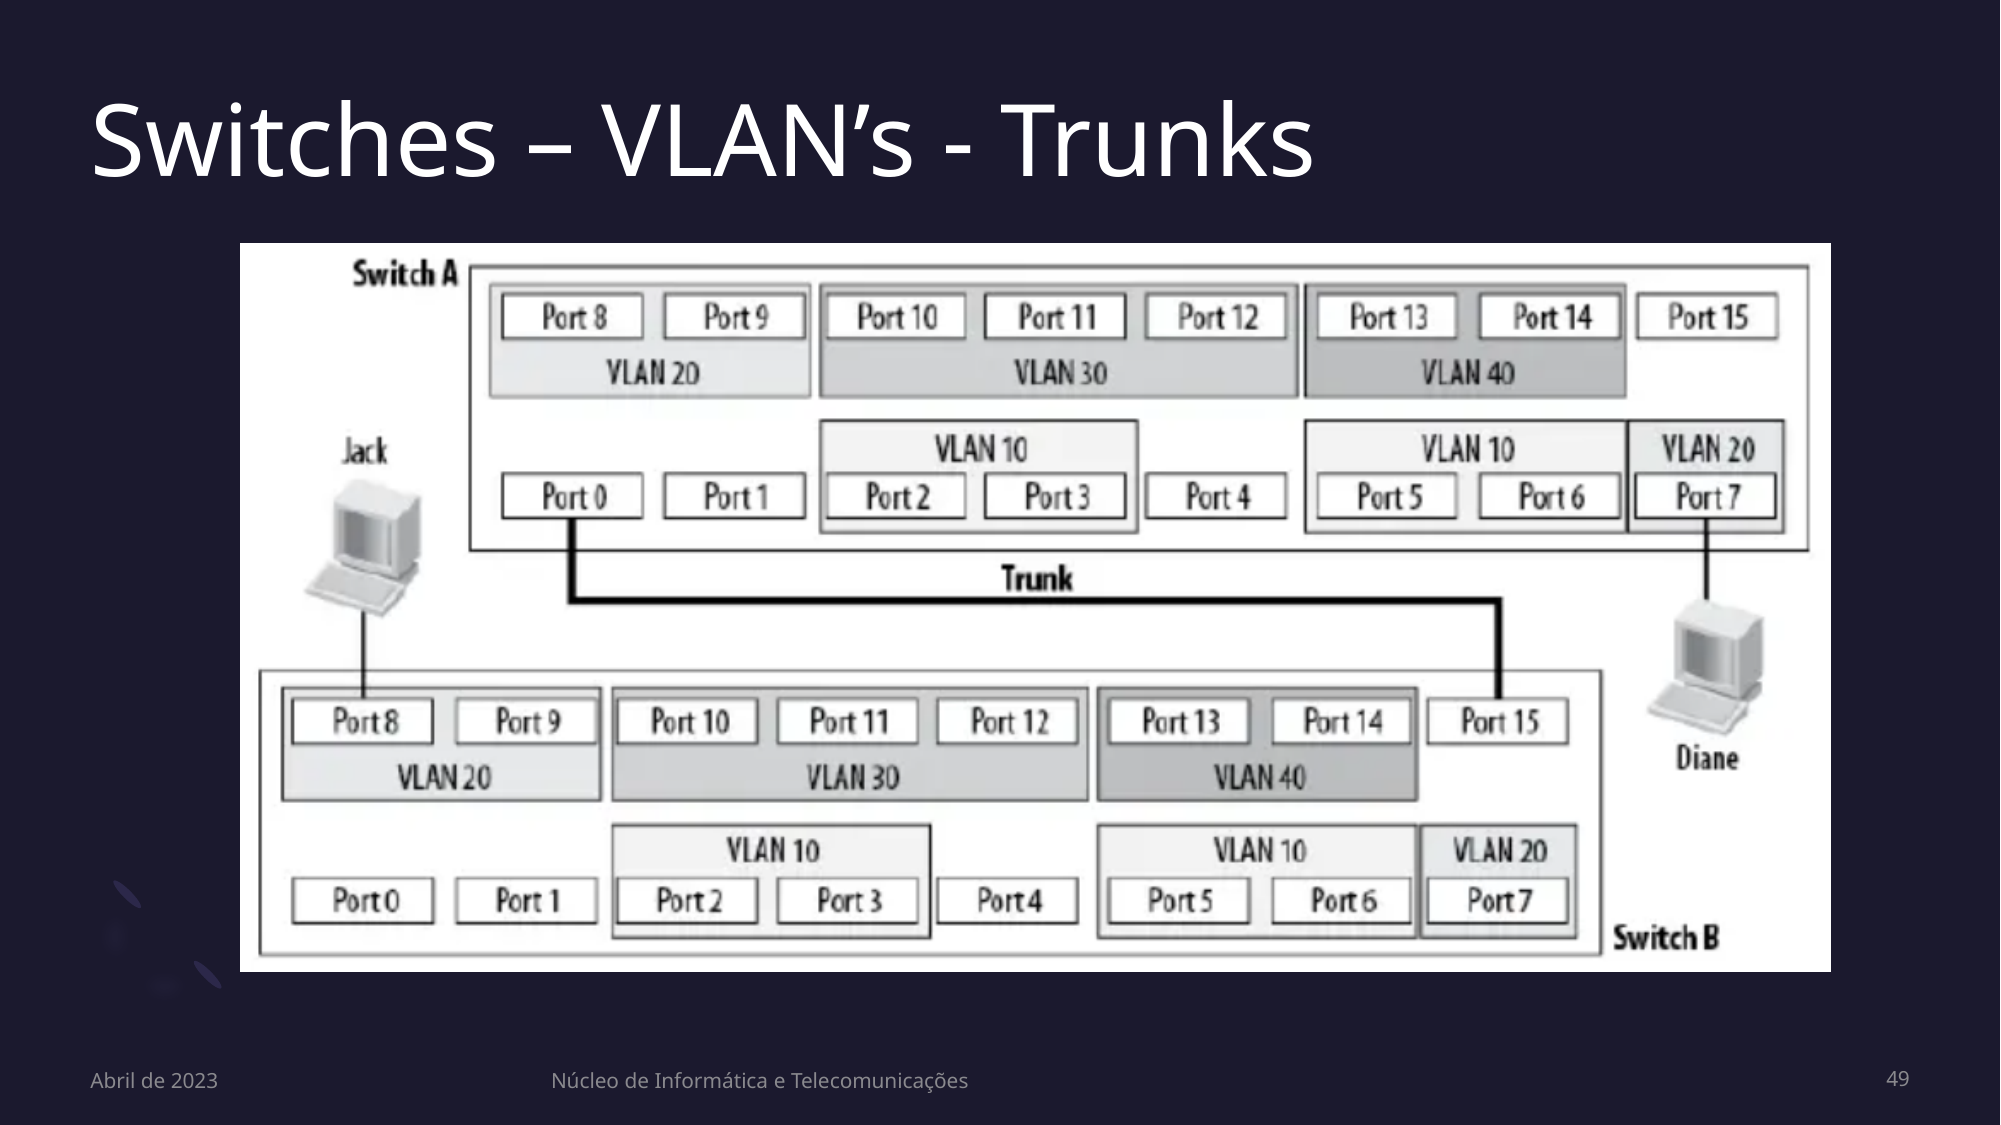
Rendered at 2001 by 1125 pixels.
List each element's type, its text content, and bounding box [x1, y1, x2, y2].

footer Núcleo de Informática e Telecomunicações [551, 1067, 1598, 1093]
slide_number Abril de 2023 [90, 1067, 522, 1093]
slide_number <número> [1632, 1067, 1910, 1093]
title Switches – VLAN’s - Trunks [90, 90, 1937, 339]
picture [240, 243, 1831, 972]
